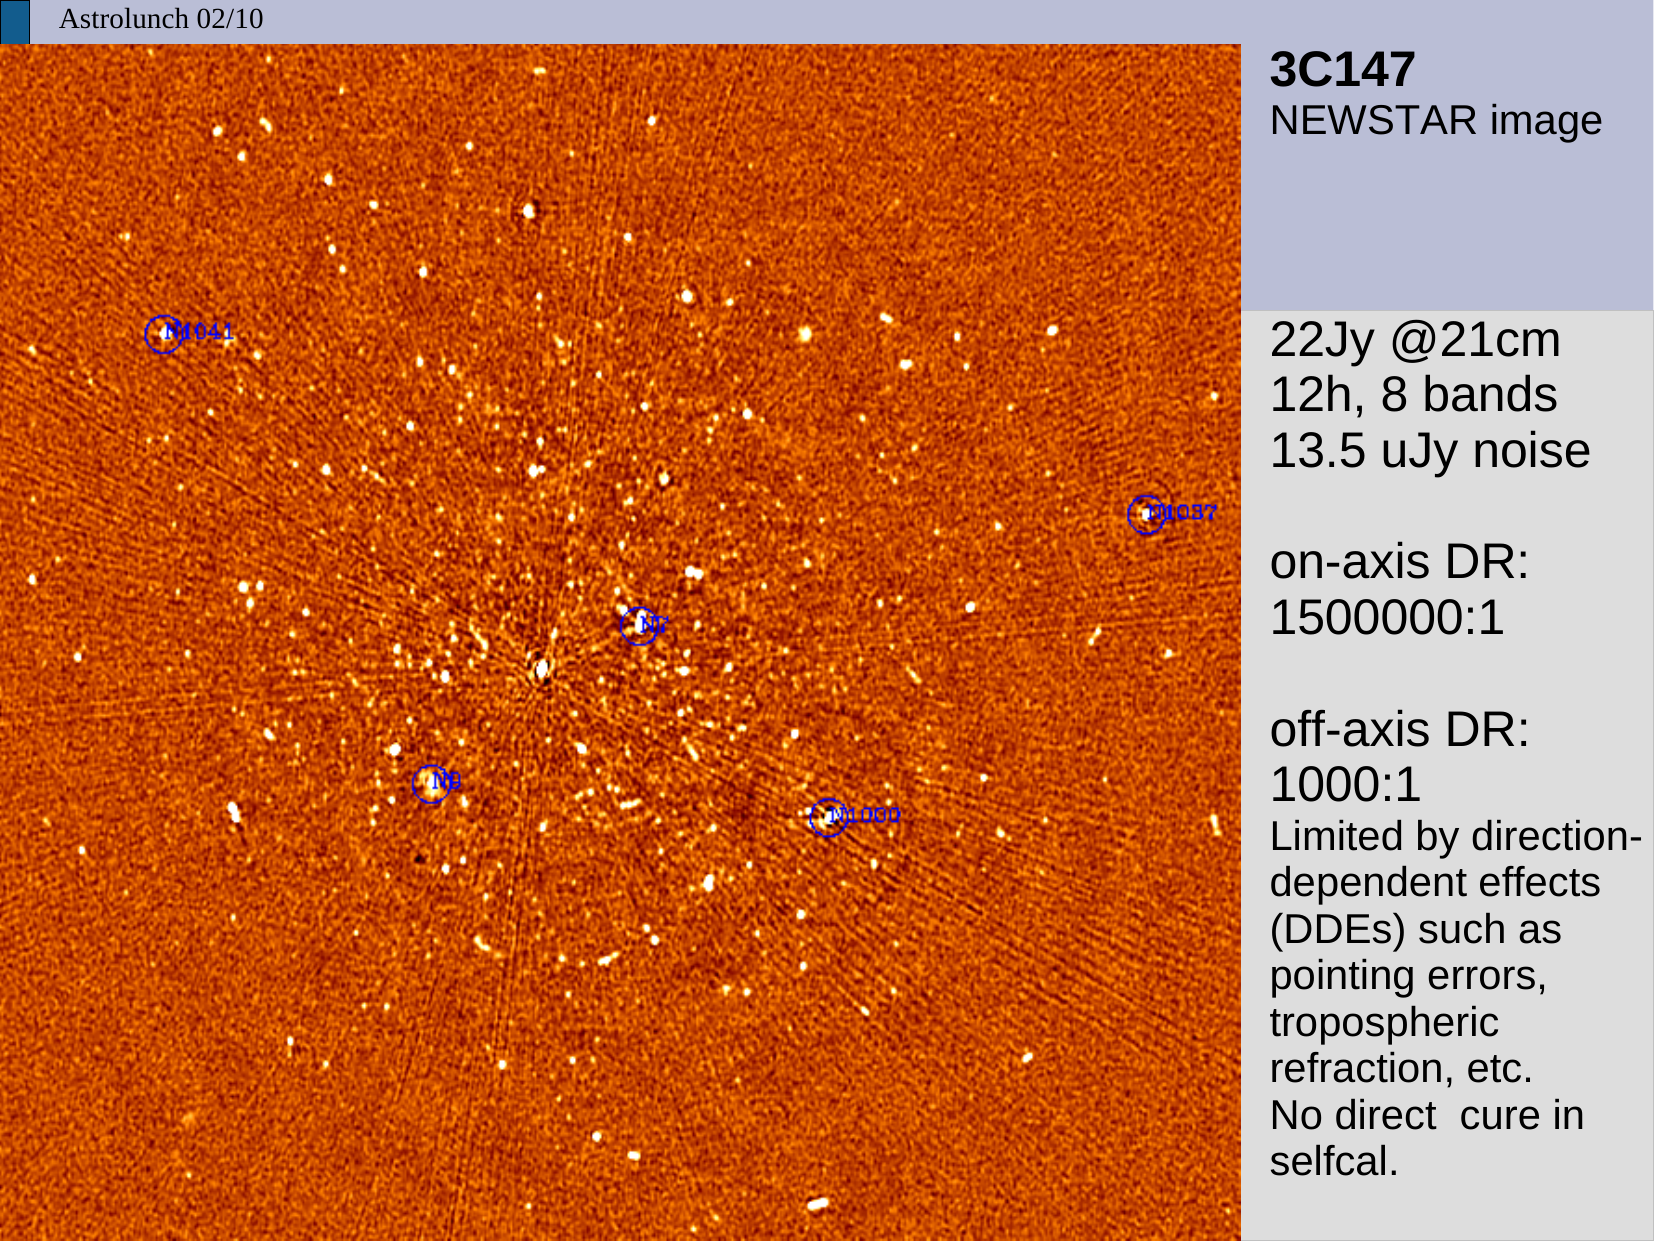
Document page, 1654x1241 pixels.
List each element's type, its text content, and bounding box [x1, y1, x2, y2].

picture [0, 44, 1241, 1241]
list 3C147 NEWSTAR image 22Jy @21cm 12h, 8 bands 13.5 uJy noise on-axis DR: 1500000:1 off-axis DR: 1000:1 Limited by direction-dependent effects (DDEs) such as pointing errors, tropospheric refraction, etc. No direct cure in selfcal. [1269, 41, 1645, 1241]
